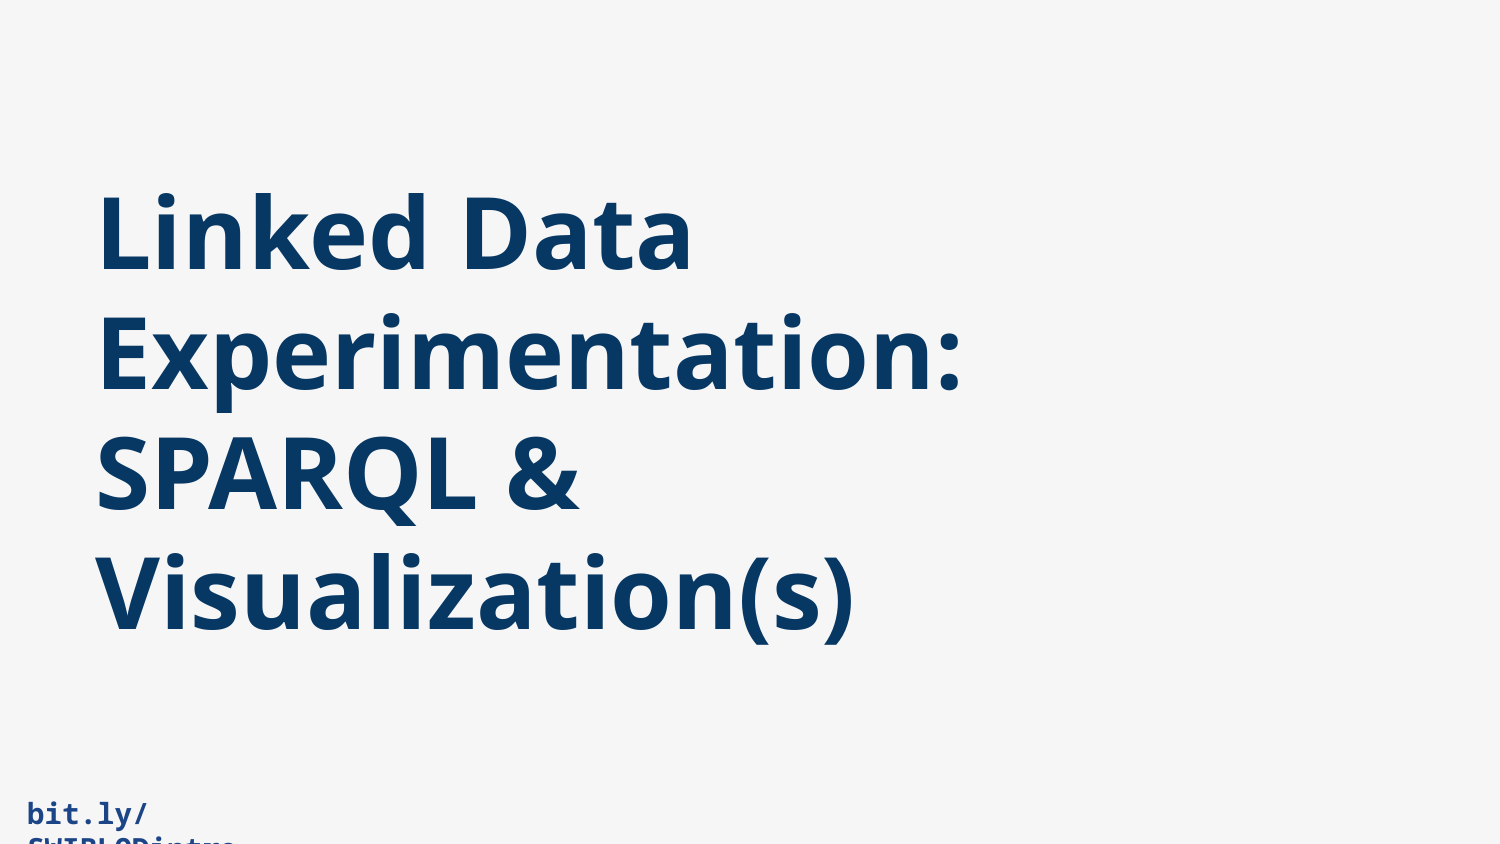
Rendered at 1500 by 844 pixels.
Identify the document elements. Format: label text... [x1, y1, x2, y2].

title Linked Data Experimentation: SPARQL & Visualization(s) [80, 73, 1125, 745]
